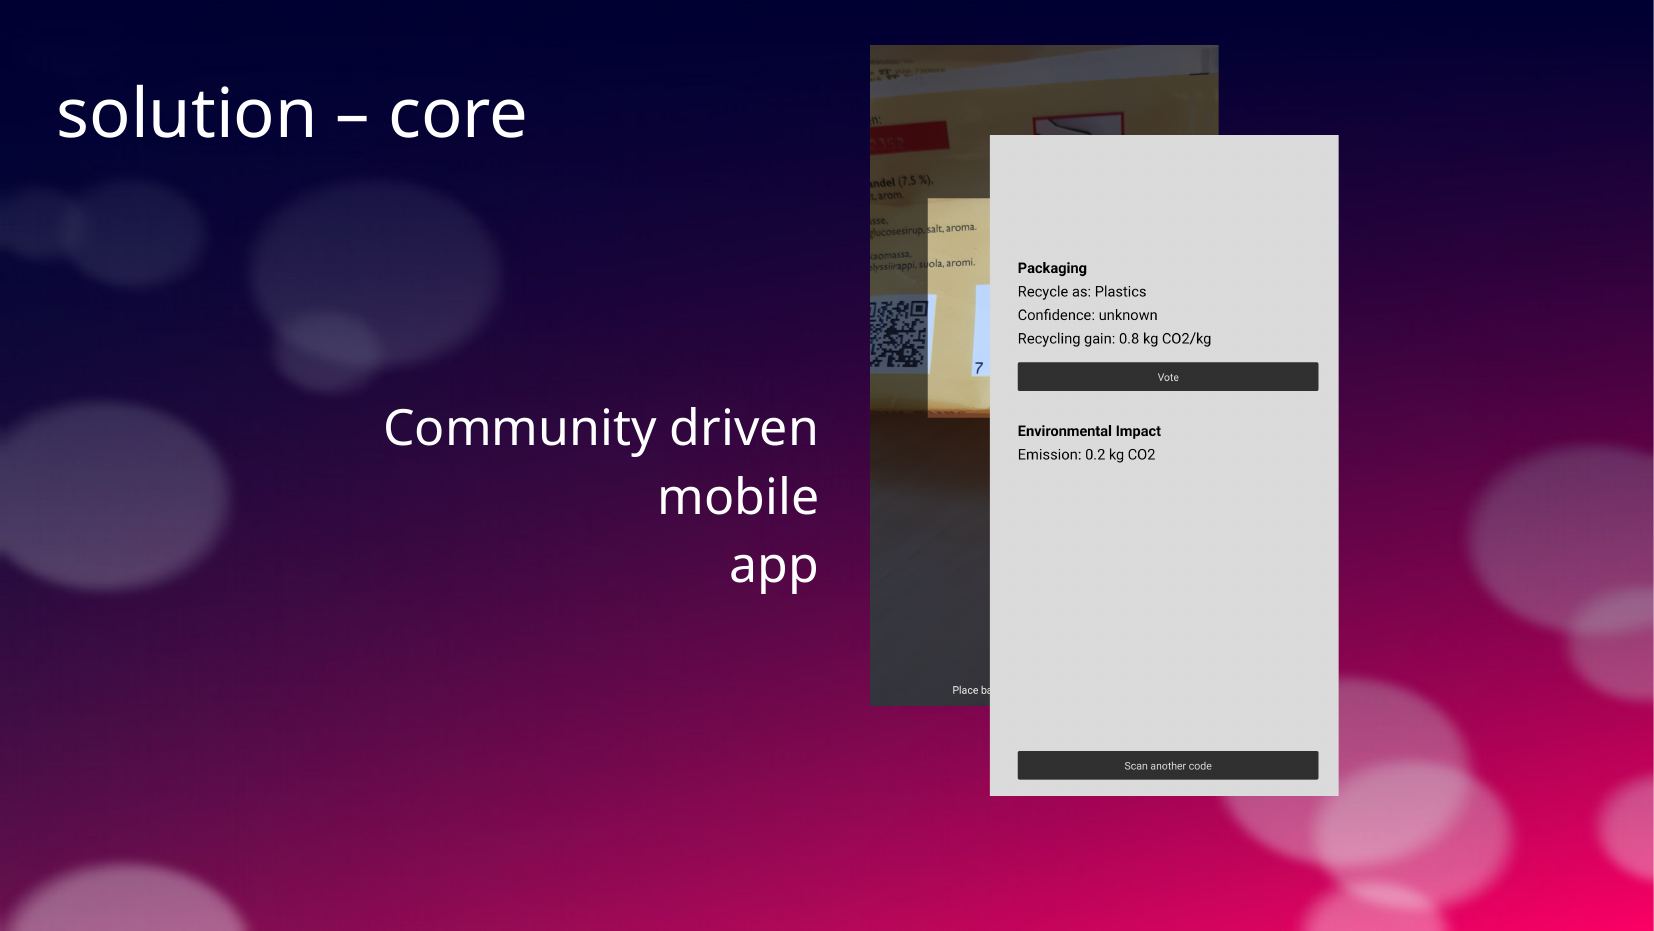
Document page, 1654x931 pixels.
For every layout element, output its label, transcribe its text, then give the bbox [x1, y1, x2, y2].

text_box Community driven mobile app [375, 240, 833, 750]
title solution – core [56, 33, 1546, 190]
picture [0, 0, 1654, 931]
